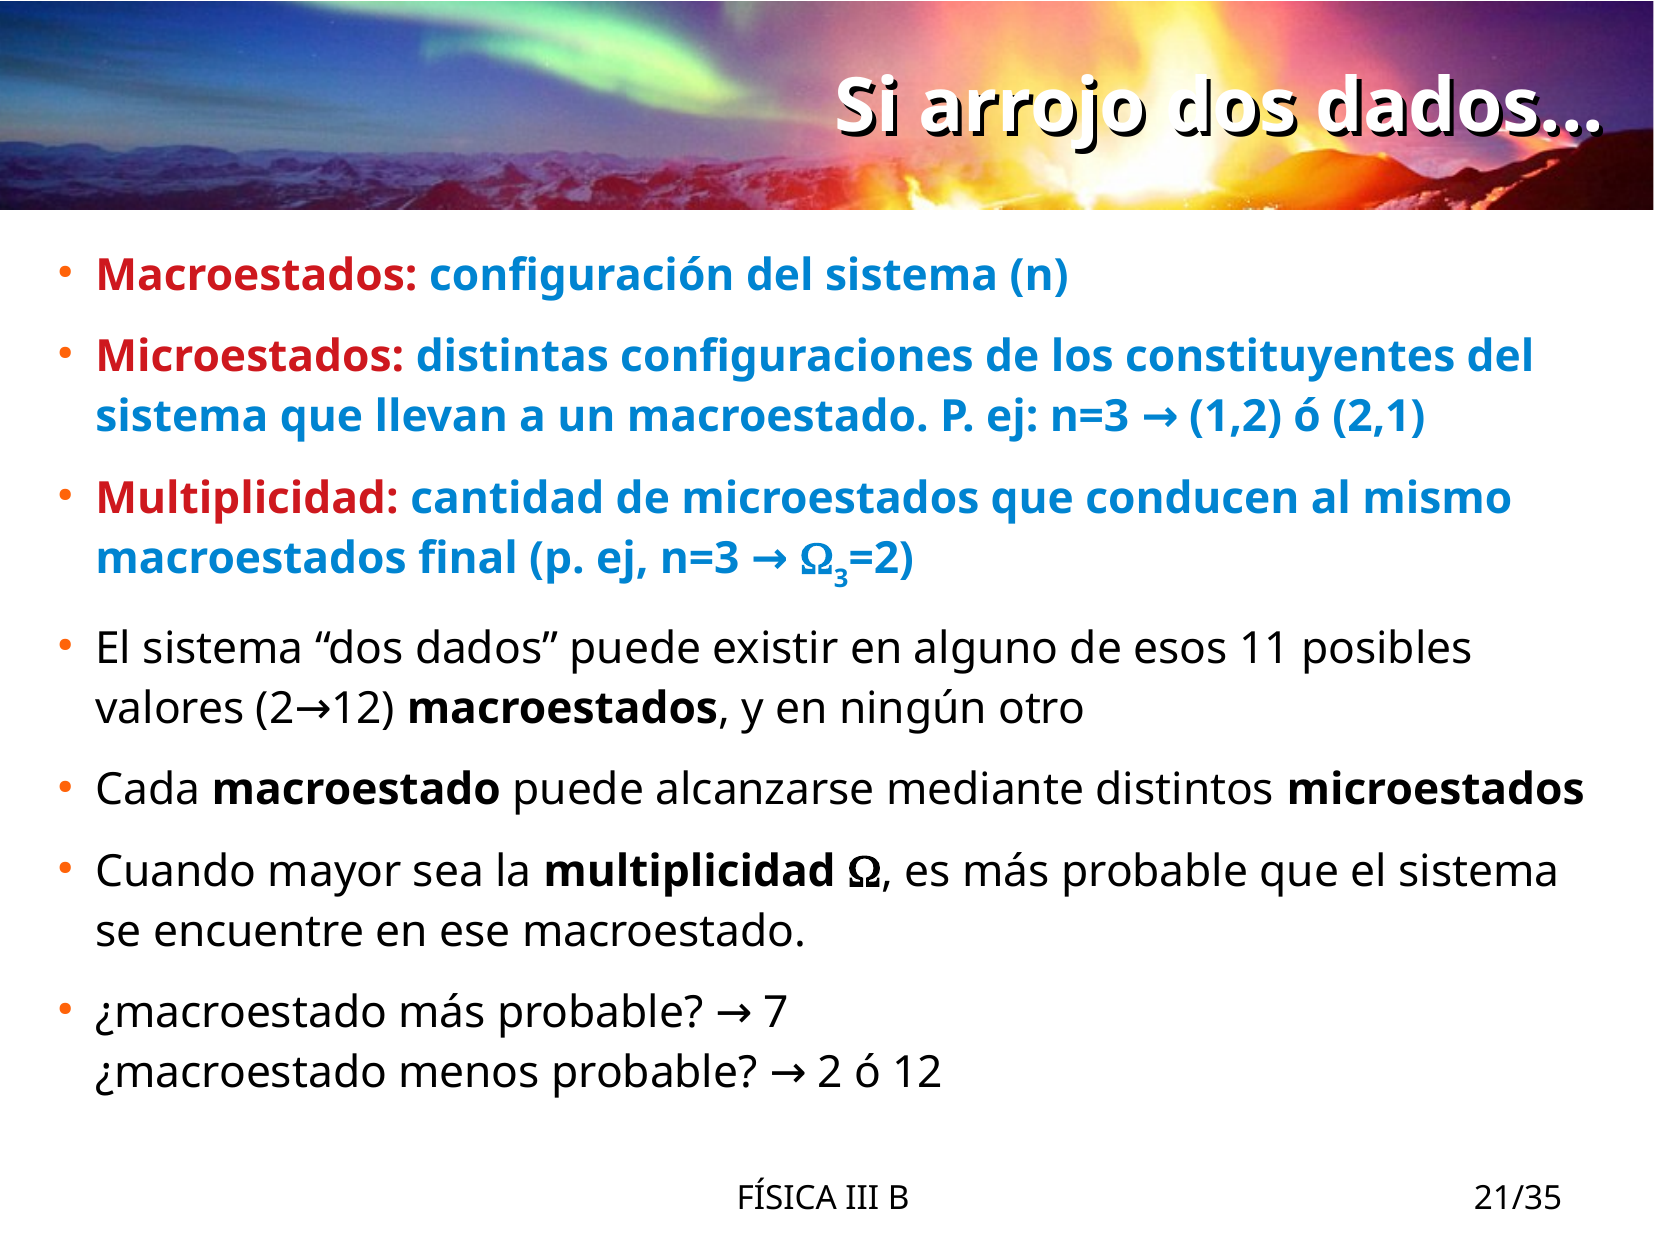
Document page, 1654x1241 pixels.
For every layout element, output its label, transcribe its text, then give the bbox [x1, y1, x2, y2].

title Si arrojo dos dados... [45, 15, 1606, 191]
list Macroestados: configuración del sistema (n) Microestados: distintas configuraciones de los constituyentes del sistema que llevan a un macroestado. P. ej: n=3 → (1,2) ó (2,1) Multiplicidad: cantidad de microestados que conducen al mismo macroestados final (p. ej, n=3 → W3=2) El sistema “dos dados” puede existir en alguno de esos 11 posibles valores (2→12) macroestados, y en ningún otro Cada macroestado puede alcanzarse mediante distintos microestados Cuando mayor sea la multiplicidad W, es más probable que el sistema se encuentre en ese macroestado. ¿macroestado más probable? → 7 ¿macroestado menos probable? → 2 ó 12 [45, 243, 1606, 1144]
picture [0, 1, 1654, 210]
